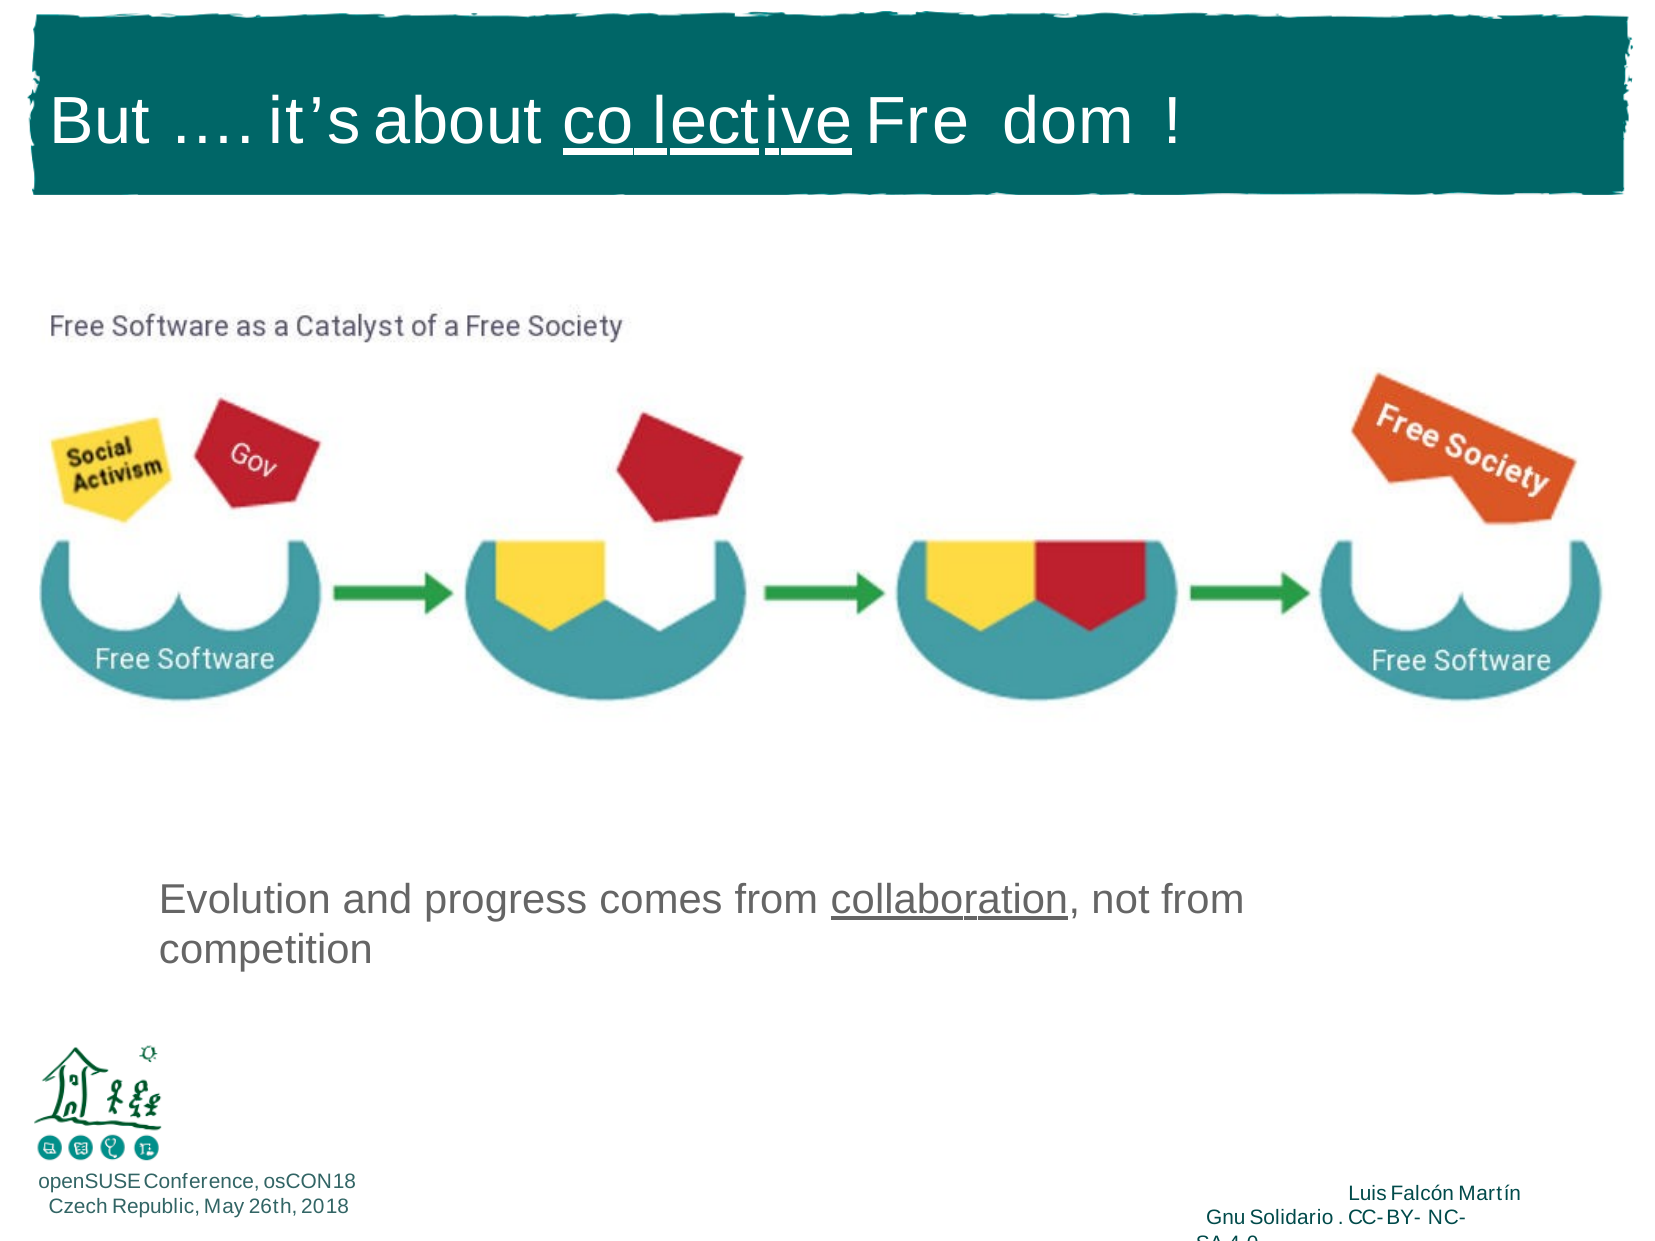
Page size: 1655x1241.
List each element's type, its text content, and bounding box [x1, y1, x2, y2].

text_box But….it’saboutco lectiveFredom ! [47, 77, 1215, 149]
text_box [39, 293, 1614, 811]
text_box Evolution and progress comes from collaboration, not from competition [156, 871, 1468, 918]
text_box LuisFalcónMartín GnuSolidario.CC-BY-NC-SA4.0 [1193, 1179, 1531, 1230]
text_box openSUSEConference,osCON18 CzechRepublic,May26th,2018 [36, 1167, 361, 1218]
